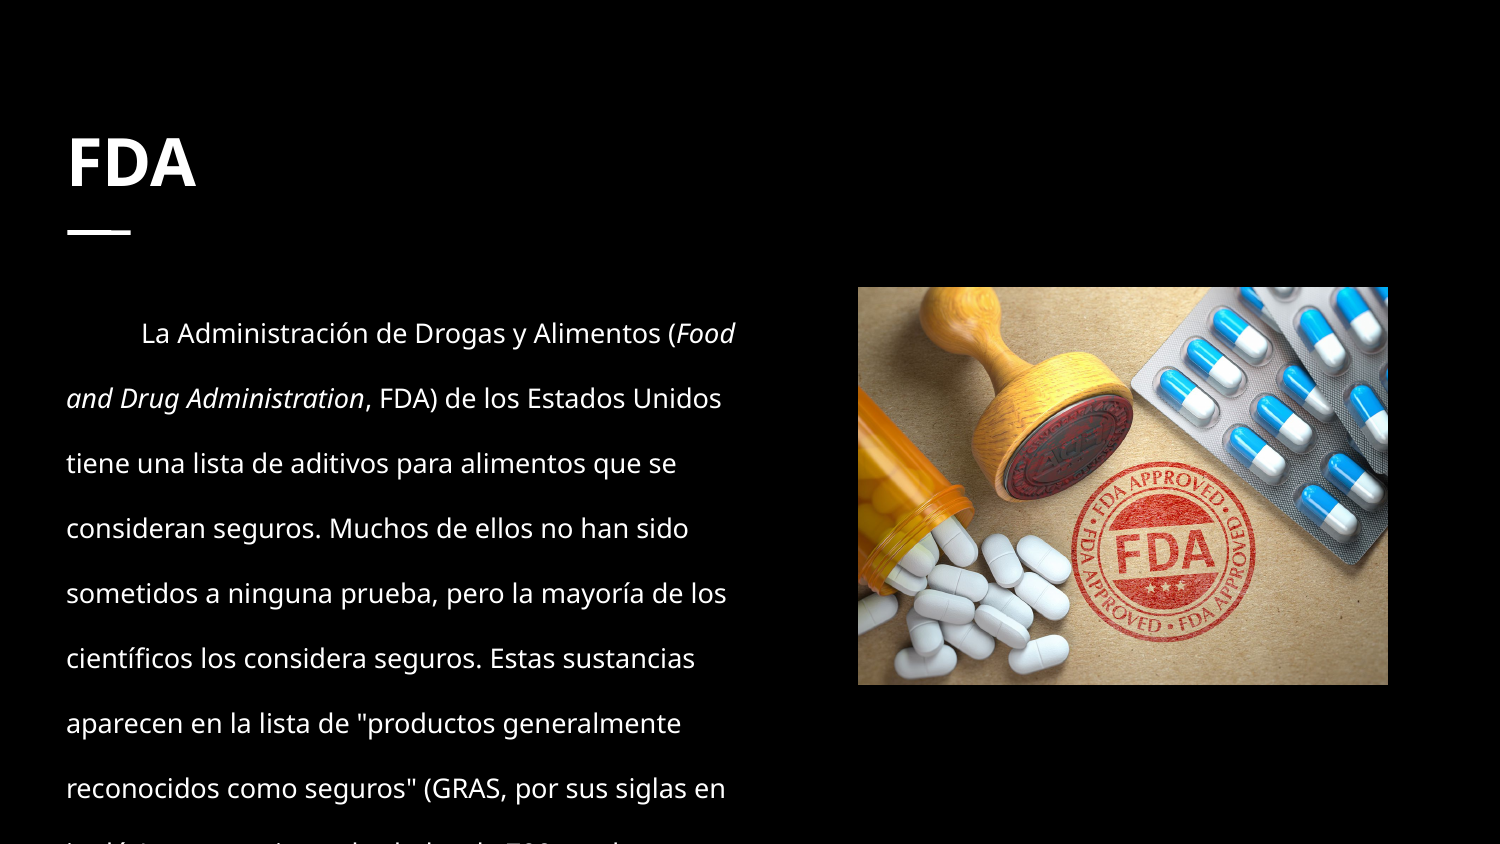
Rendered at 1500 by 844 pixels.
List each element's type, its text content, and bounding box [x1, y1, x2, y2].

picture [858, 287, 1388, 685]
title FDA [51, 91, 512, 216]
list La Administración de Drogas y Alimentos (Food and Drug Administration, FDA) de los Estados Unidos tiene una lista de aditivos para alimentos que se consideran seguros. Muchos de ellos no han sido sometidos a ninguna prueba, pero la mayoría de los científicos los considera seguros. Estas sustancias aparecen en la lista de "productos generalmente reconocidos como seguros" (GRAS, por sus siglas en inglés), que contiene alrededor de 700 productos. [51, 269, 775, 750]
